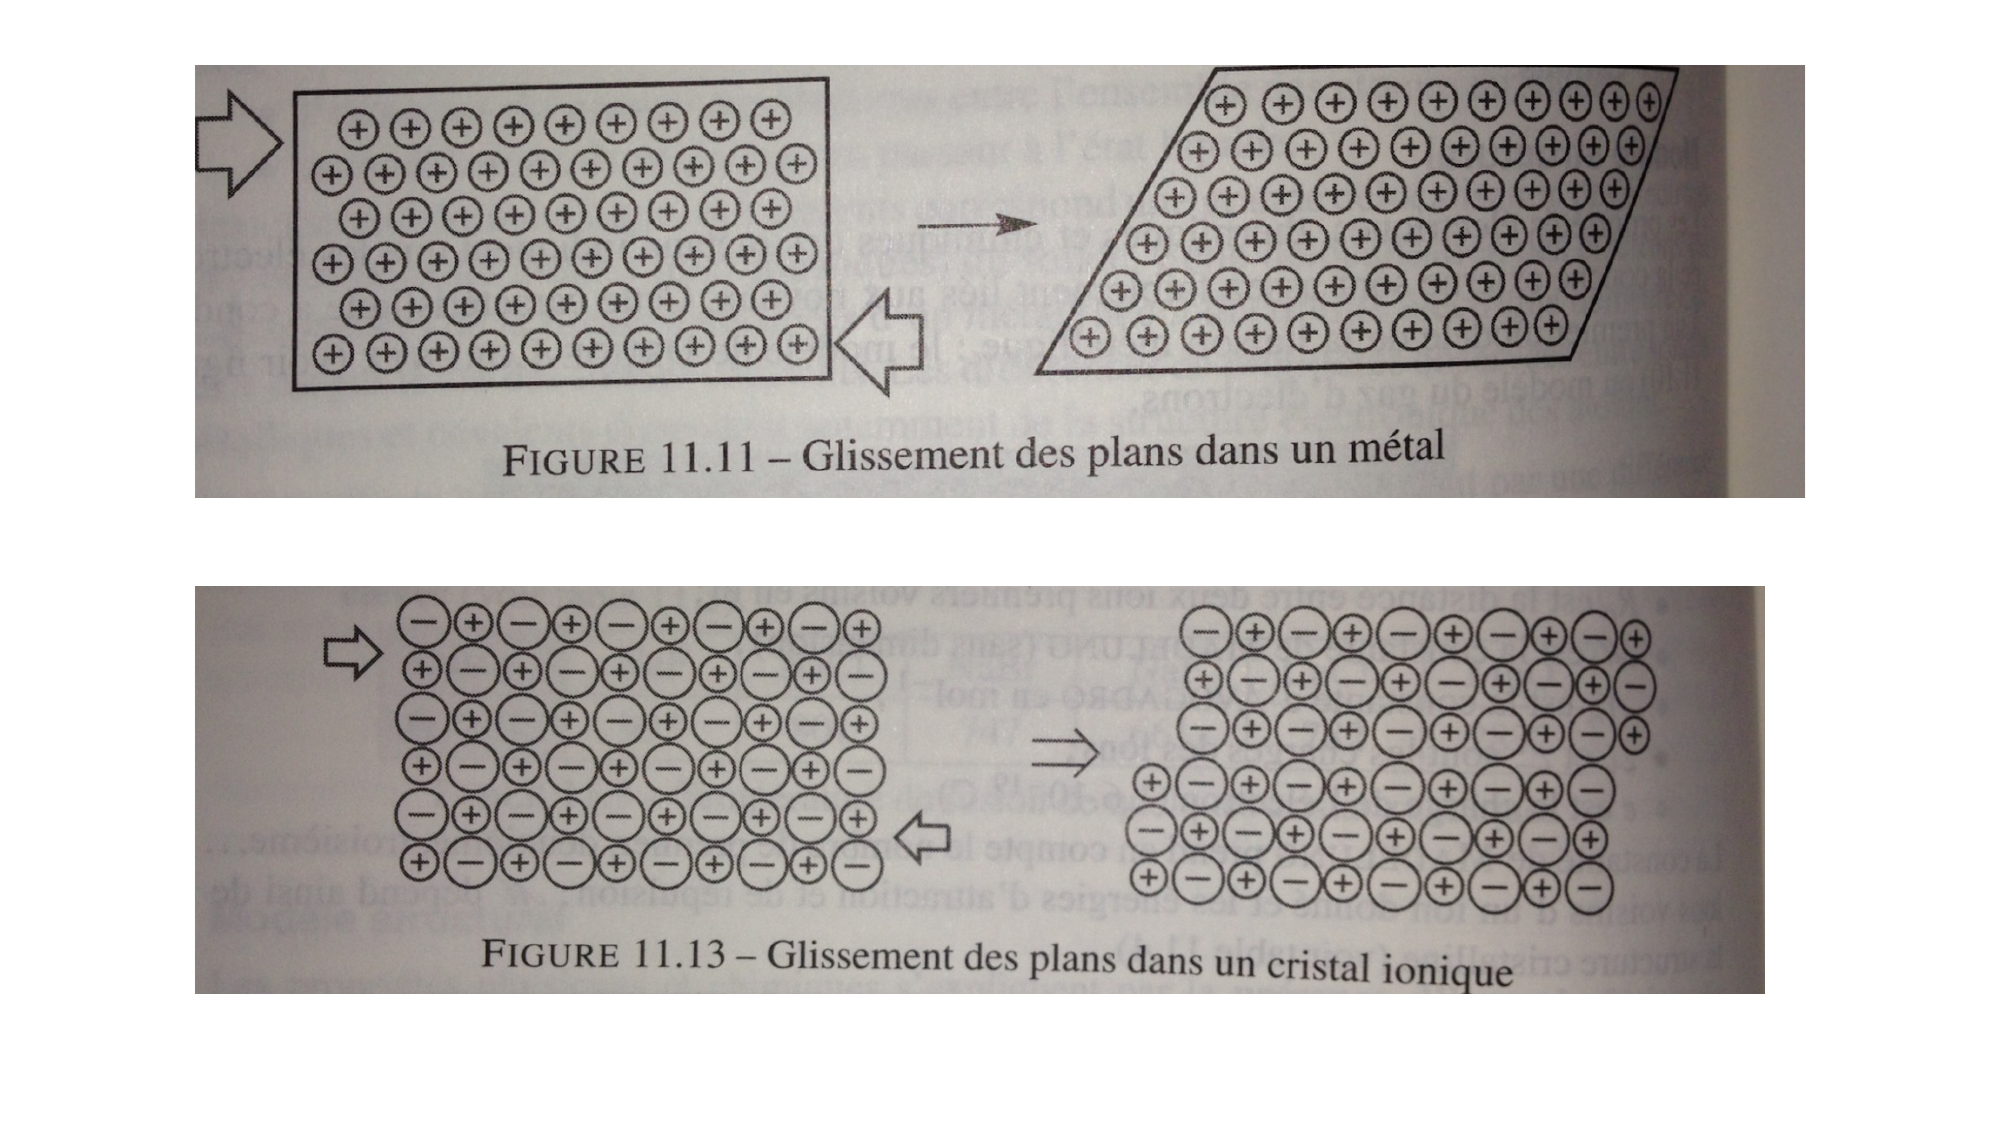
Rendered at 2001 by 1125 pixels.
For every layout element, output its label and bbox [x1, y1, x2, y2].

picture [194, 586, 1765, 994]
picture [194, 65, 1806, 498]
